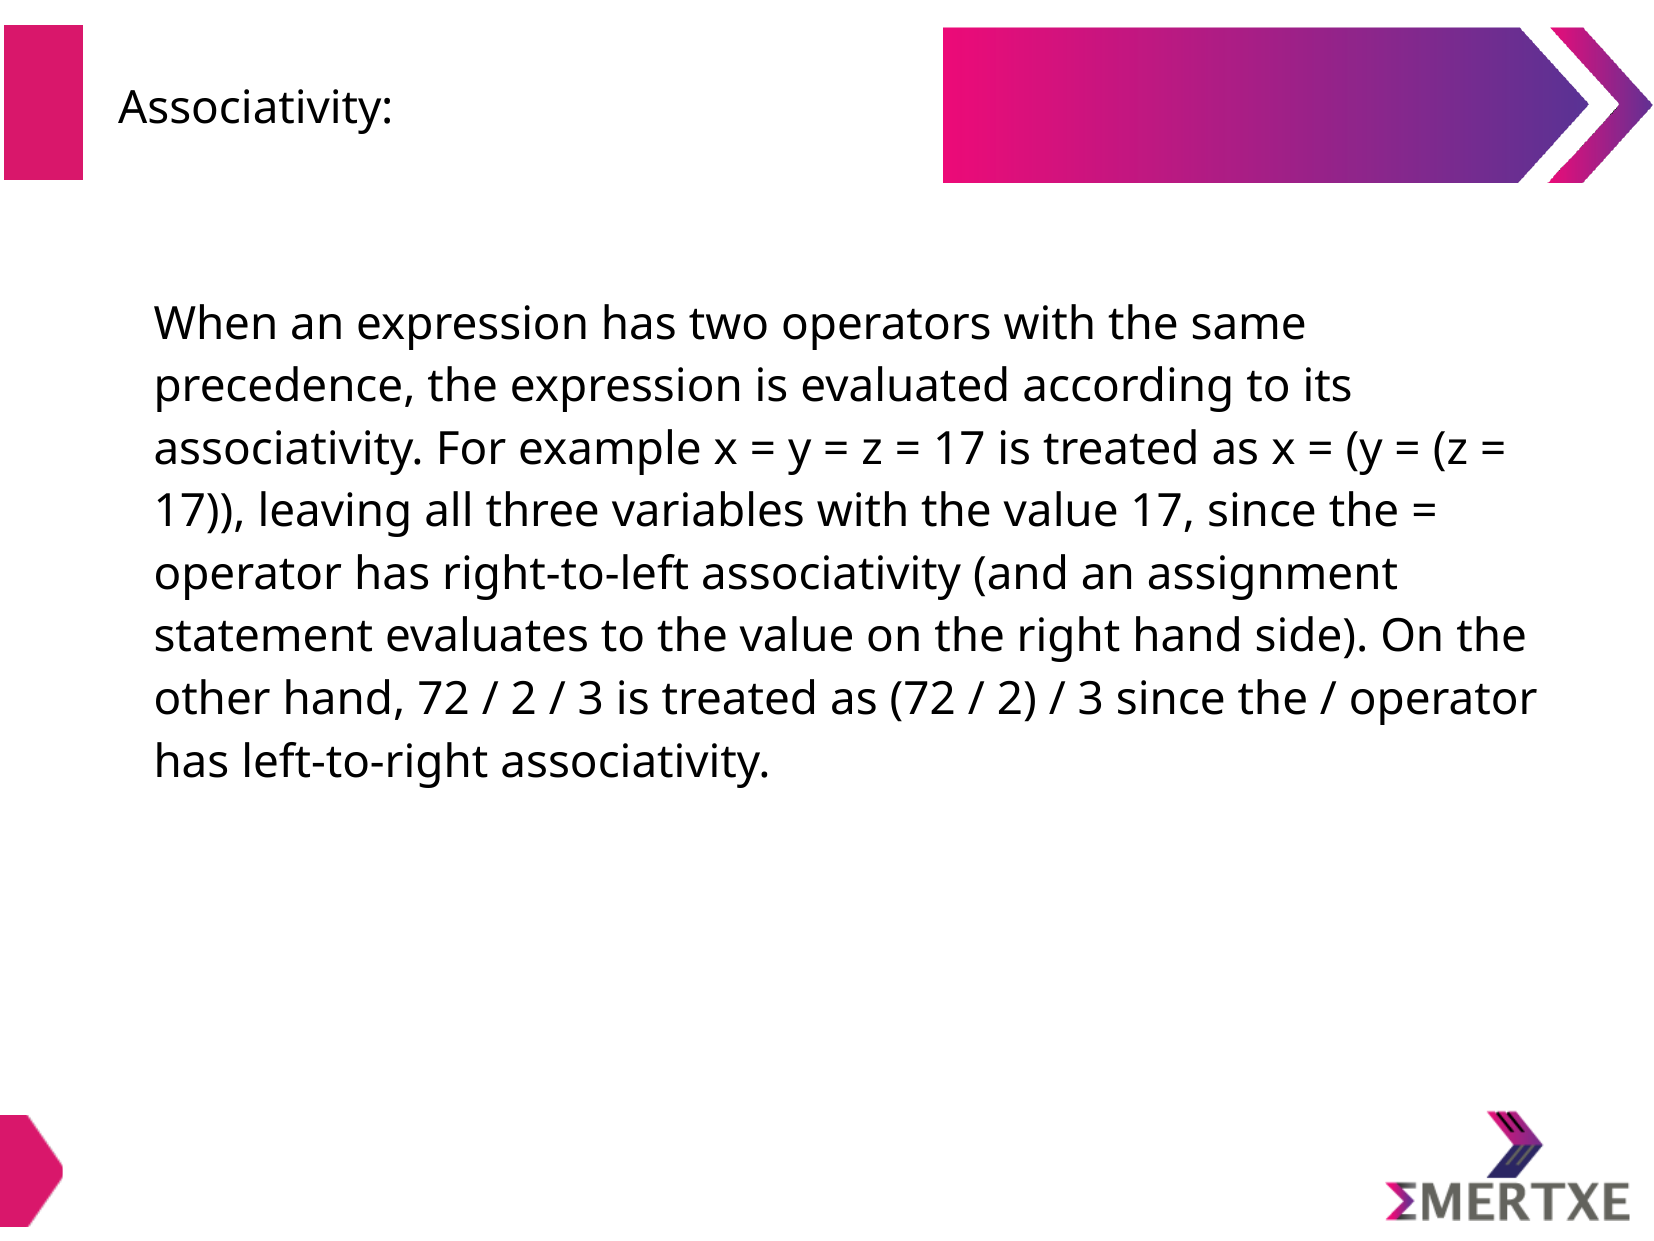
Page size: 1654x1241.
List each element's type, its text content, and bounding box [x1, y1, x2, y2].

list When an expression has two operators with the same precedence, the expression is evaluated according to its associativity. For example x = y = z = 17 is treated as x = (y = (z = 17)), leaving all three variables with the value 17, since the = operator has right-to-left associativity (and an assignment statement evaluates to the value on the right hand side). On the other hand, 72 / 2 / 3 is treated as (72 / 2) / 3 since the / operator has left-to-right associativity. [82, 290, 1571, 1010]
picture [1571, 27, 1653, 183]
title Associativity: [82, 2, 1571, 210]
picture [1385, 1107, 1631, 1221]
